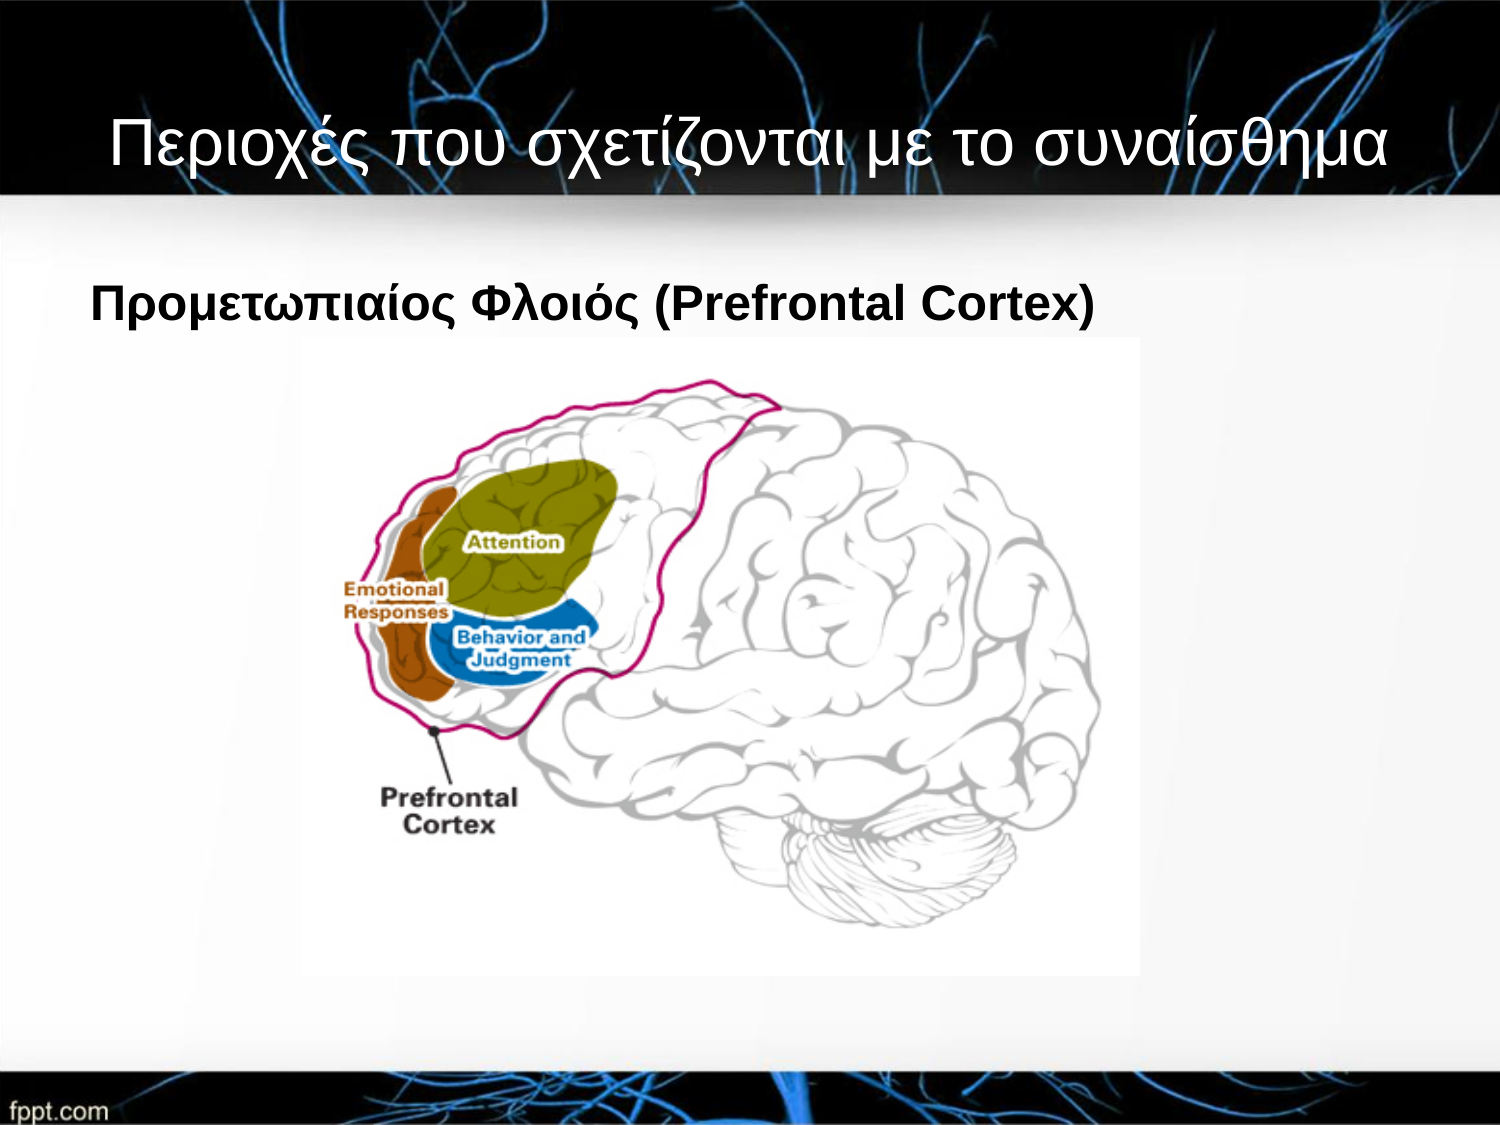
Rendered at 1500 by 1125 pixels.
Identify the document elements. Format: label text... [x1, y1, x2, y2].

list Προμετωπιαίος Φλοιός (Prefrontal Cortex) [75, 262, 1425, 1005]
picture [0, 0, 1500, 1125]
title Περιοχές που σχετίζονται με το συναίσθημα [75, 45, 1425, 233]
